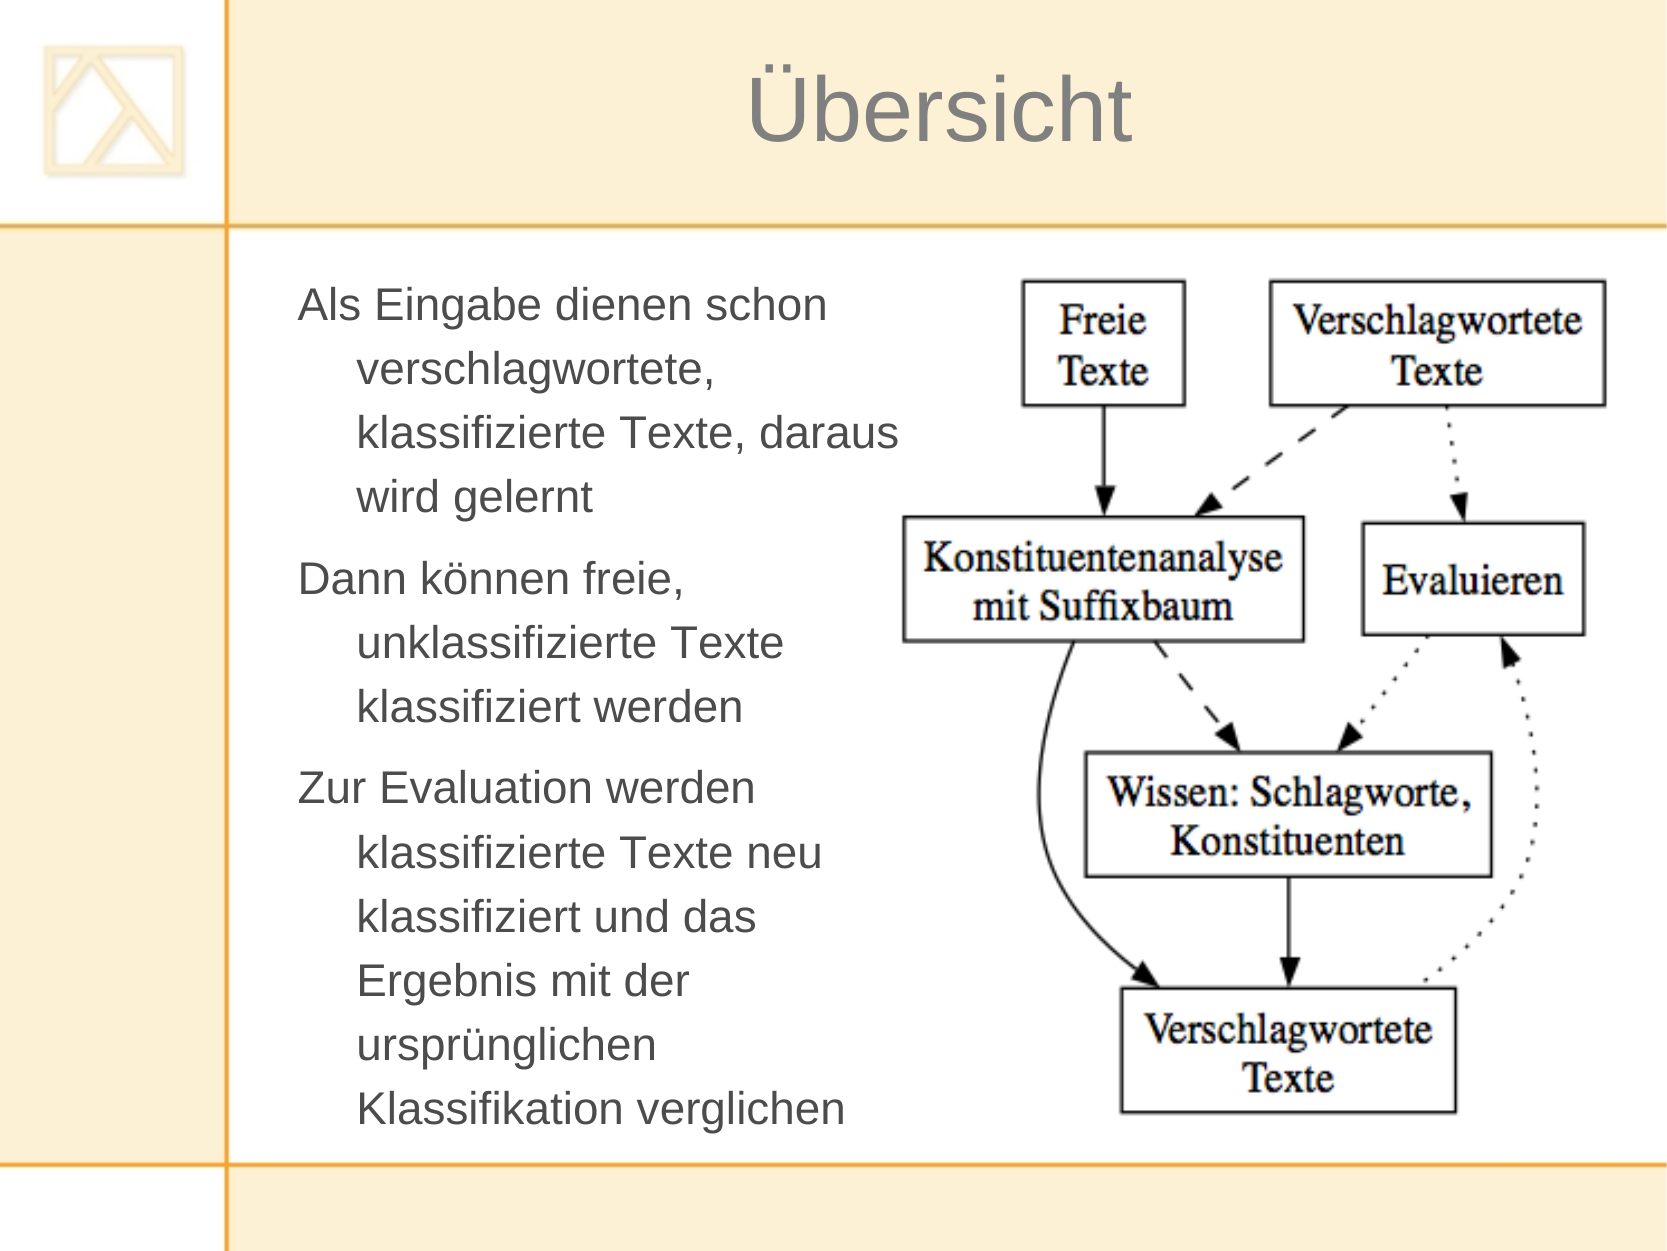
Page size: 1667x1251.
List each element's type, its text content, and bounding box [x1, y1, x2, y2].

picture [0, 0, 1667, 1251]
list Als Eingabe dienen schon verschlagwortete, klassifizierte Texte, daraus wird gelernt Dann können freie, unklassifizierte Texte klassifiziert werden Zur Evaluation werden klassifizierte Texte neu klassifiziert und das Ergebnis mit der ursprünglichen Klassifikation verglichen [268, 265, 924, 1126]
title Übersicht [268, 0, 1611, 238]
